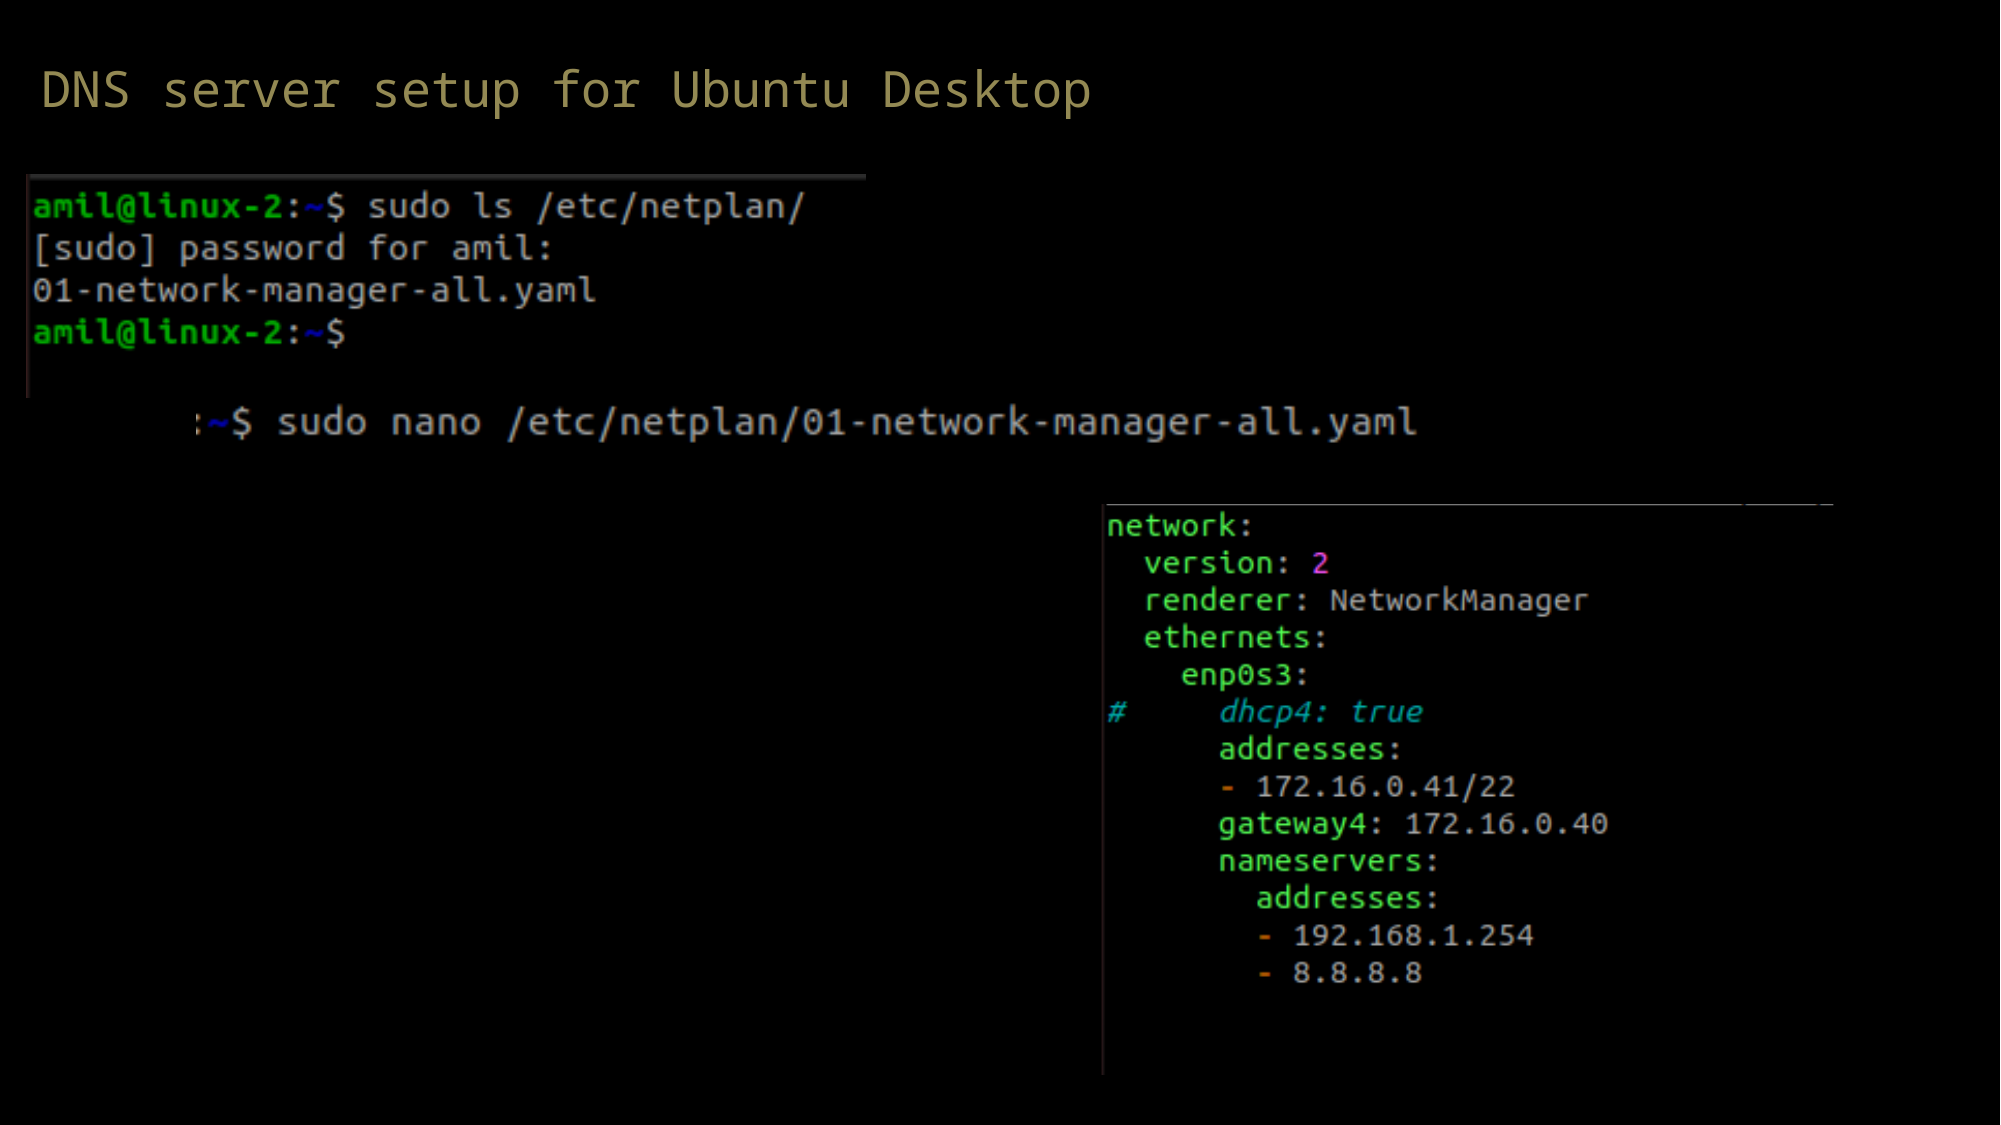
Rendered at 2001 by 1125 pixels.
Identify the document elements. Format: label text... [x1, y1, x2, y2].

text_box DNS server setup for Ubuntu Desktop [26, 49, 1395, 126]
picture [1101, 504, 1834, 1075]
picture [26, 174, 1468, 466]
